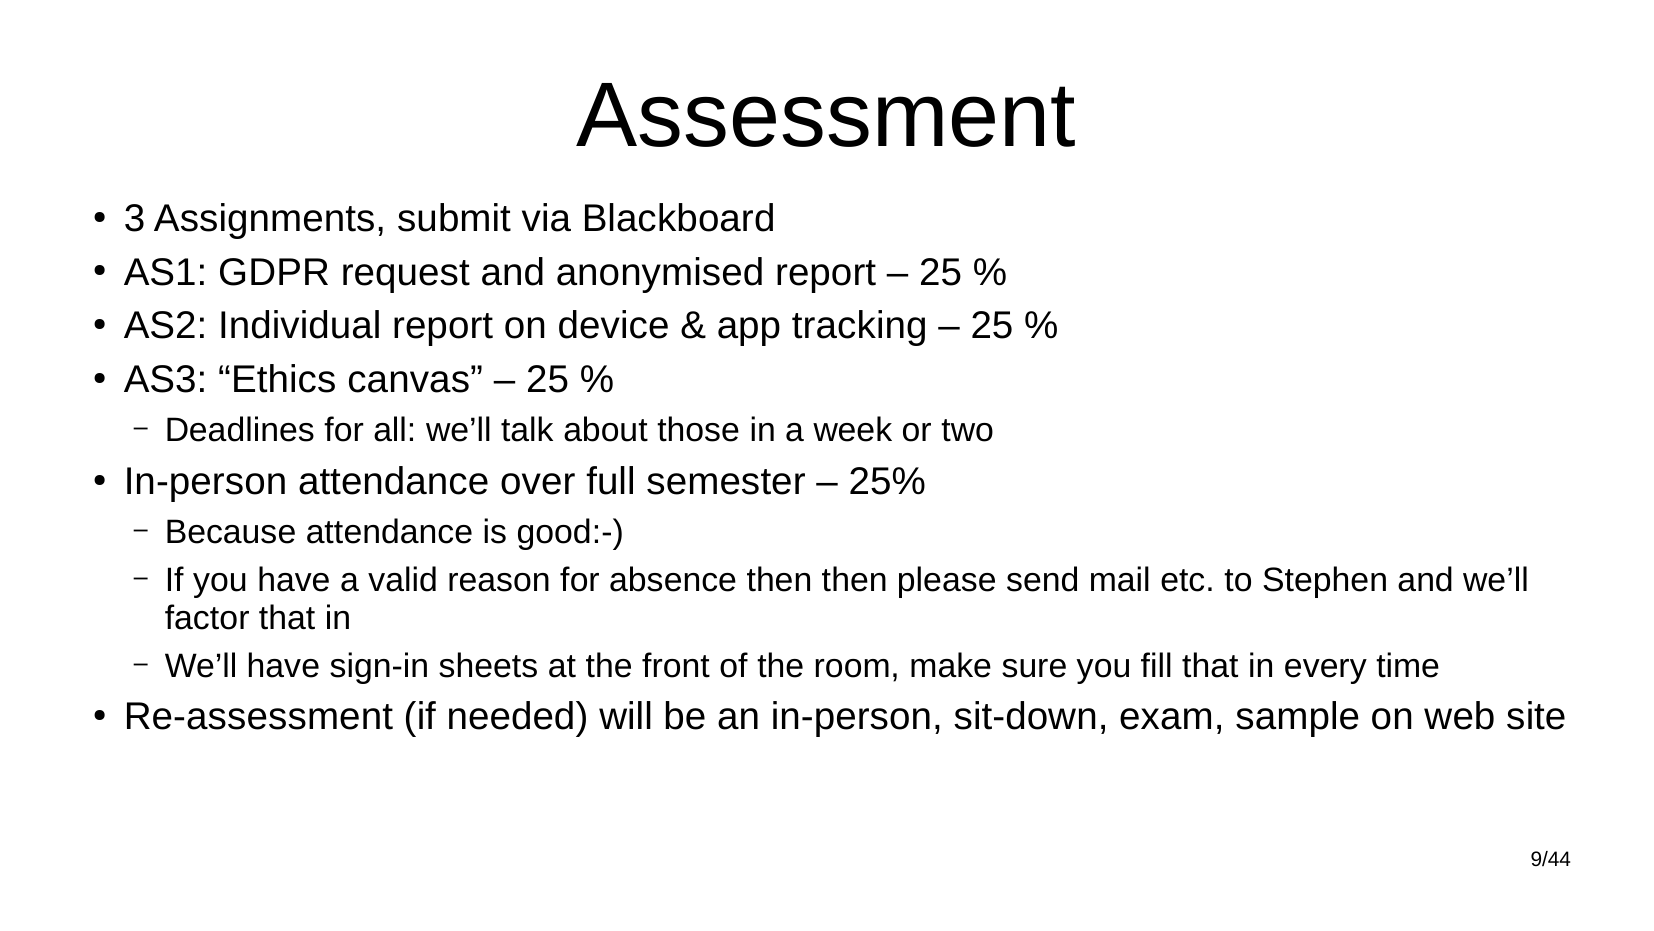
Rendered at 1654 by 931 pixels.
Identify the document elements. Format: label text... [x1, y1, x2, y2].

list 3 Assignments, submit via Blackboard AS1: GDPR request and anonymised report – 25 % AS2: Individual report on device & app tracking – 25 % AS3: “Ethics canvas” – 25 % Deadlines for all: we’ll talk about those in a week or two In-person attendance over full semester – 25% Because attendance is good:-) If you have a valid reason for absence then then please send mail etc. to Stephen and we’ll factor that in We’ll have sign-in sheets at the front of the room, make sure you fill that in every time Re-assessment (if needed) will be an in-person, sit-down, exam, sample on web site [82, 196, 1571, 758]
title Assessment [82, 37, 1571, 193]
